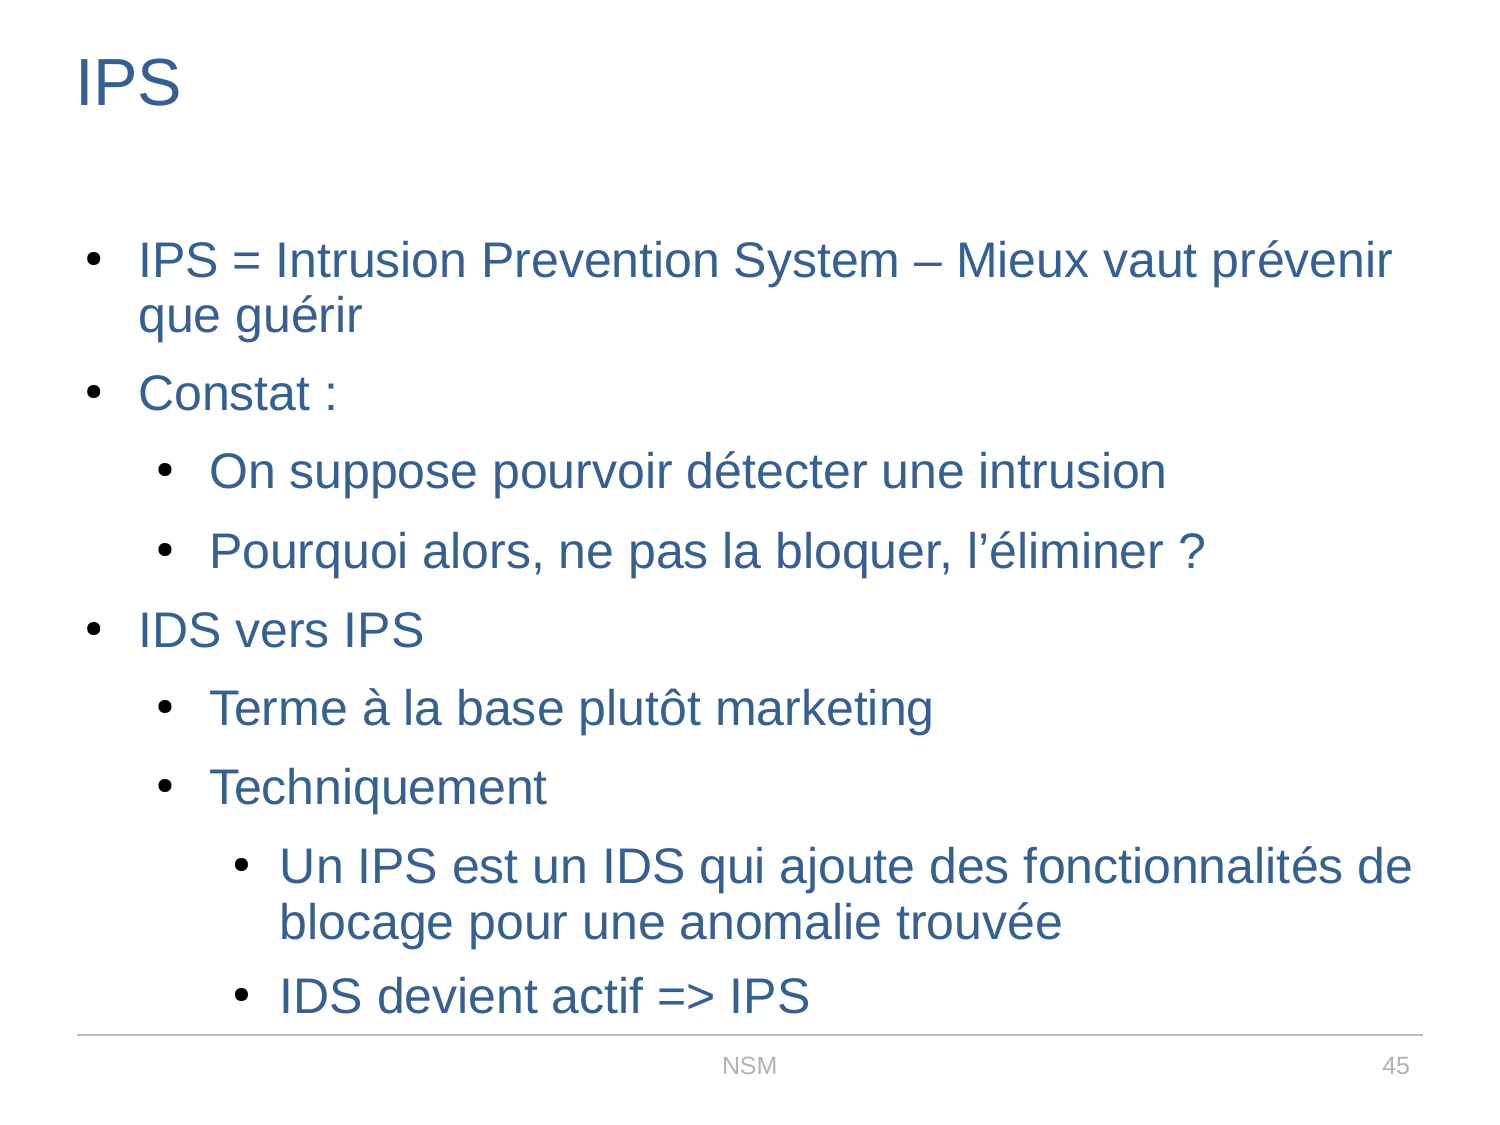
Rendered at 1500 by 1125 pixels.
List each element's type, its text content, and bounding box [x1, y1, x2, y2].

list IPS = Intrusion Prevention System – Mieux vaut prévenir que guérir Constat : On suppose pourvoir détecter une intrusion Pourquoi alors, ne pas la bloquer, l’éliminer ? IDS vers IPS Terme à la base plutôt marketing Techniquement Un IPS est un IDS qui ajoute des fonctionnalités de blocage pour une anomalie trouvée IDS devient actif => IPS [67, 232, 1418, 975]
title IPS [75, 45, 1425, 233]
